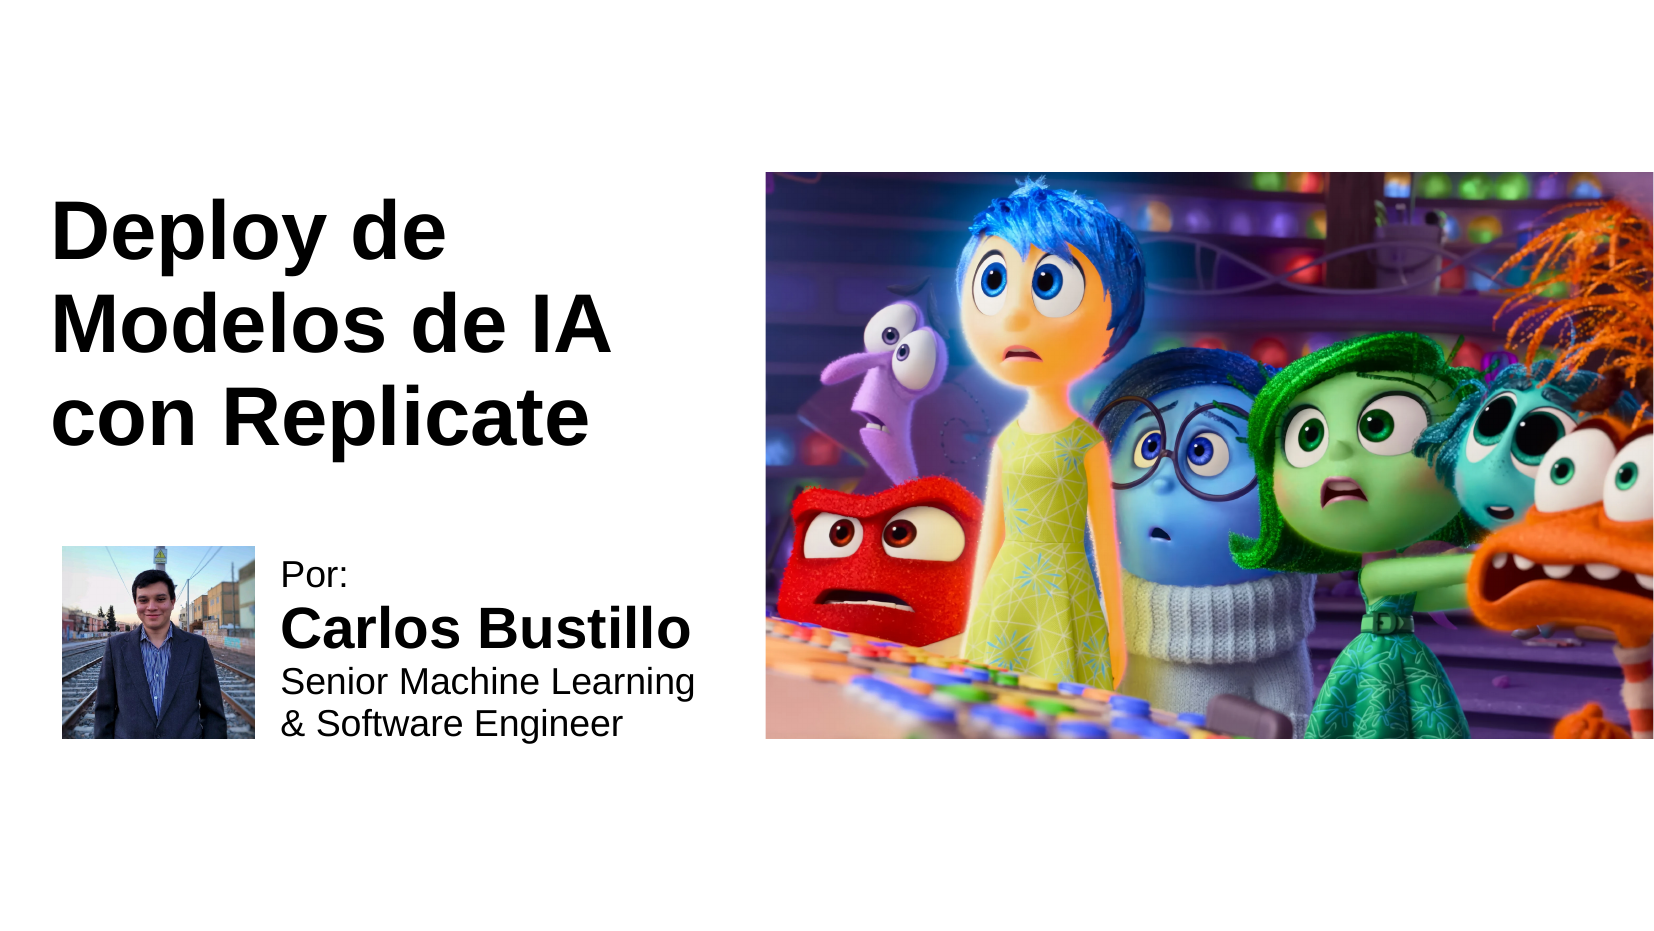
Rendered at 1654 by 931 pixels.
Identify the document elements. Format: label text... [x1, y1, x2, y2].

picture [62, 546, 255, 739]
text_box Por: Carlos Bustillo Senior Machine Learning & Software Engineer [265, 546, 768, 772]
picture [765, 172, 1654, 739]
text_box Deploy de Modelos de IA con Replicate [35, 177, 686, 472]
